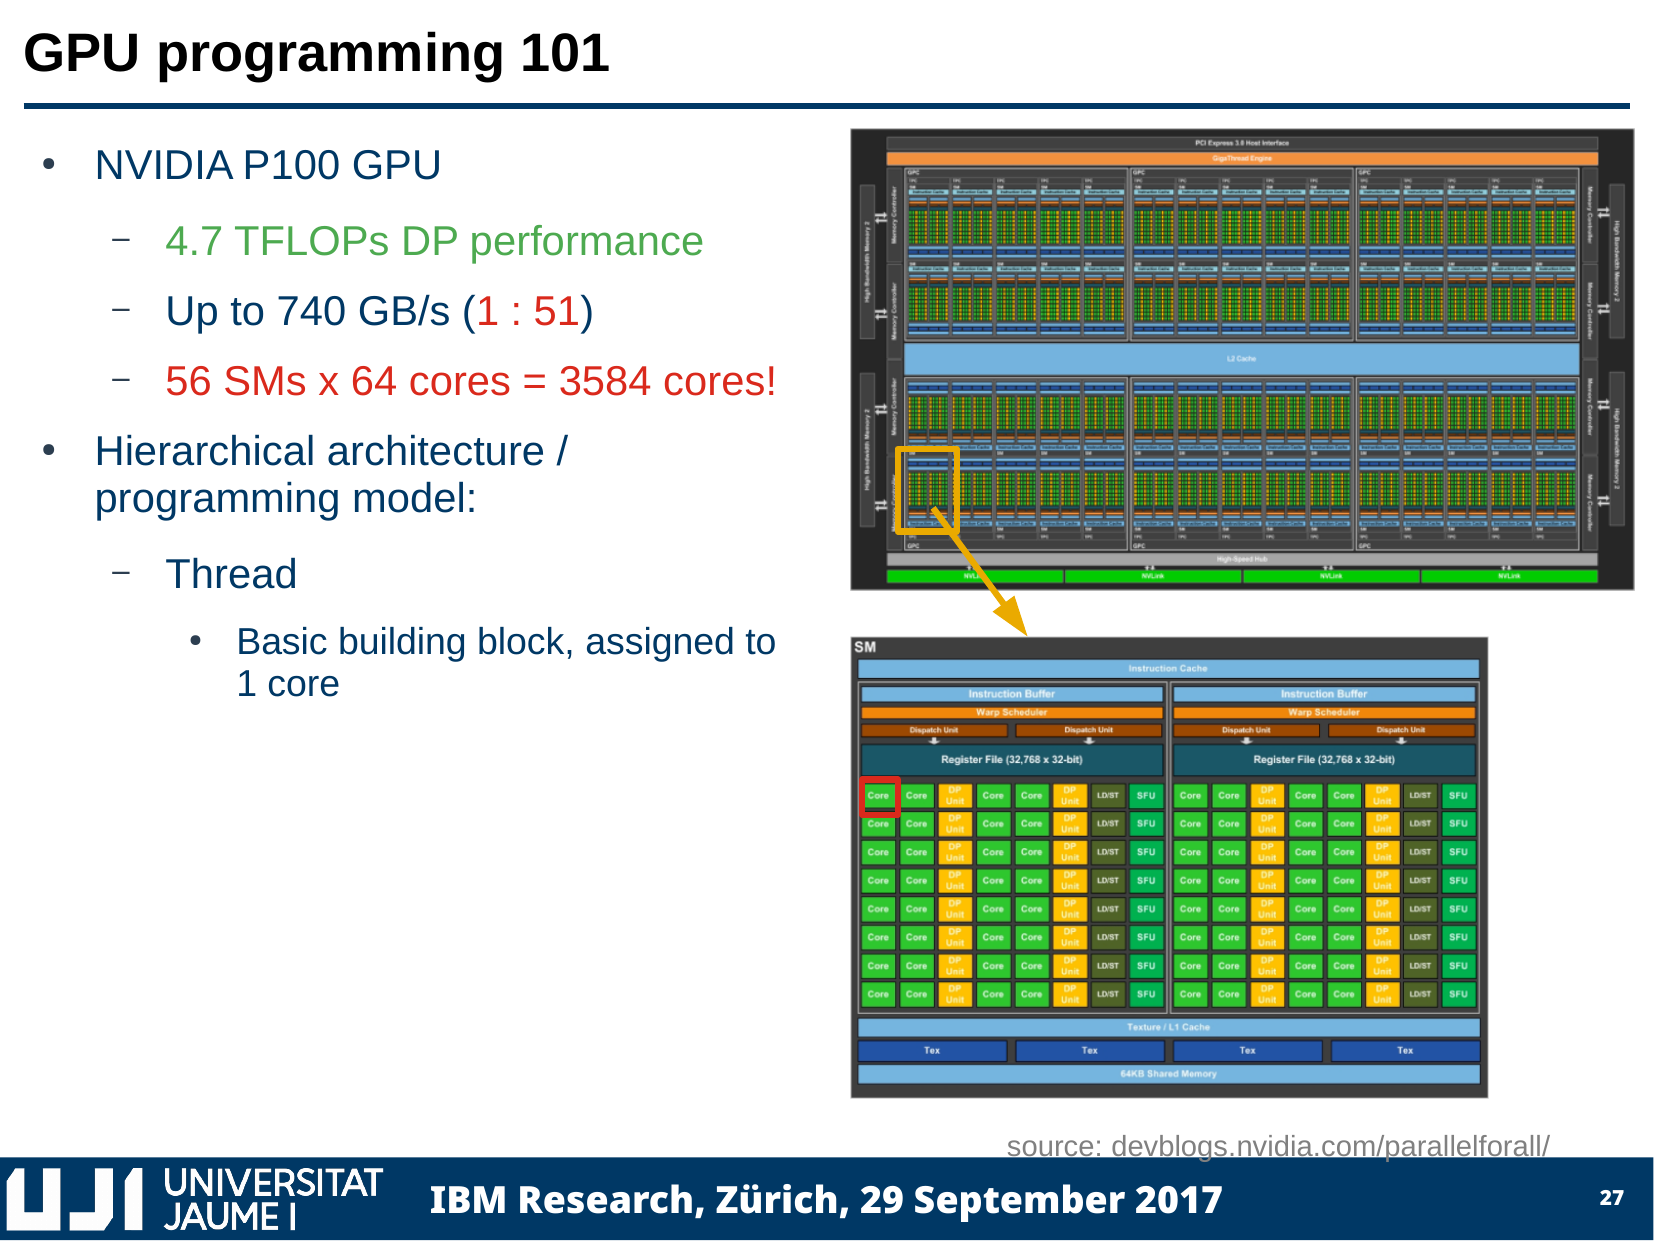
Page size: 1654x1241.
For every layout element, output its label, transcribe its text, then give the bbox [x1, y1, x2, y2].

picture [901, 452, 954, 528]
title GPU programming 101 [23, 0, 1630, 107]
picture [850, 636, 1489, 1099]
picture [850, 128, 1635, 591]
text_box source: devblogs.nvidia.com/parallelforall/ [992, 1122, 1567, 1170]
picture [0, 1158, 390, 1241]
list NVIDIA P100 GPU 4.7 TFLOPs DP performance Up to 740 GB/s (1 : 51) 56 SMs x 64 cores = 3584 cores! Hierarchical architecture / programming model: Thread Basic building block, assigned to 1 core [23, 141, 808, 1134]
